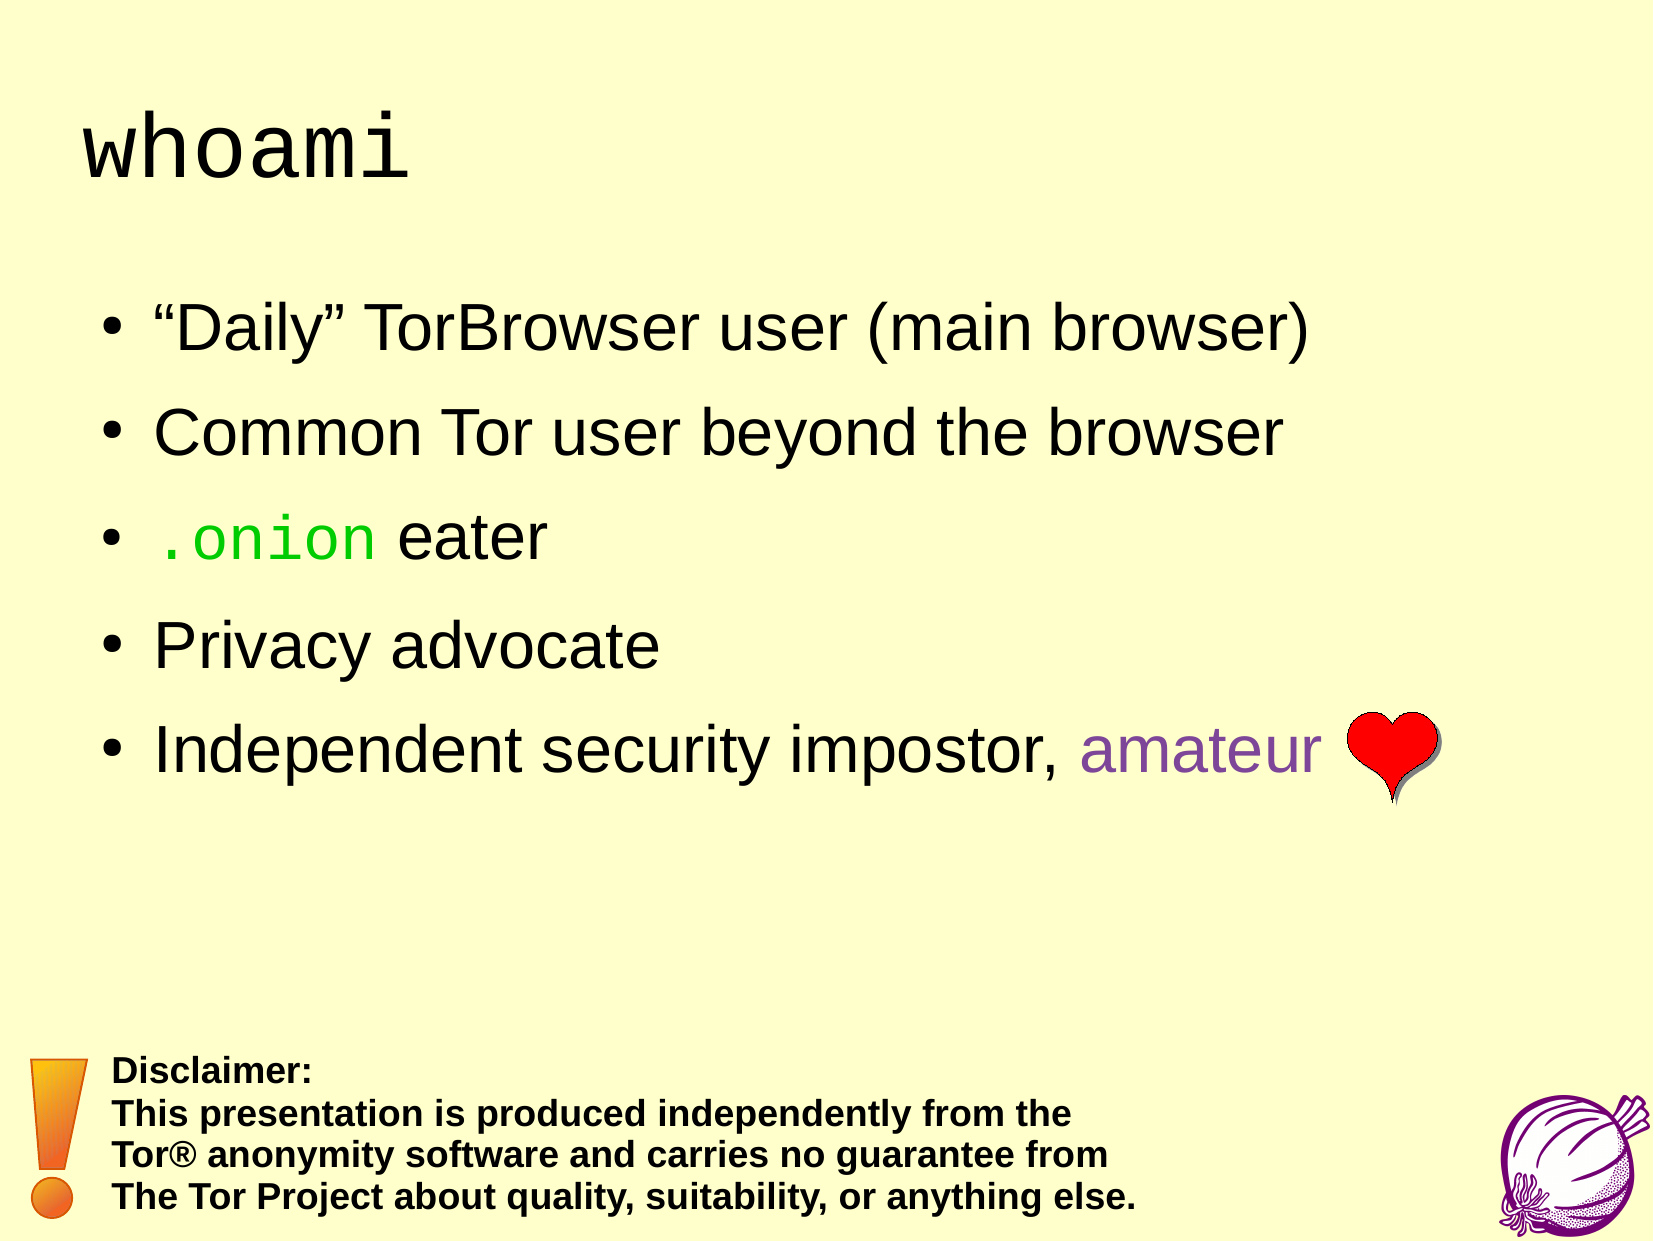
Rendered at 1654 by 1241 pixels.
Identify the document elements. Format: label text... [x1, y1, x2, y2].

list Disclaimer: This presentation is produced independently from the Tor® anonymity software and carries no guarantee from The Tor Project about quality, suitability, or anything else. [173, 1050, 1156, 1228]
list “Daily” TorBrowser user (main browser) Common Tor user beyond the browser .onion eater Privacy advocate Independent security impostor, amateur [82, 290, 1571, 856]
title whoami [82, 49, 1571, 257]
picture [0, 1020, 173, 1241]
text_box [1347, 712, 1438, 803]
